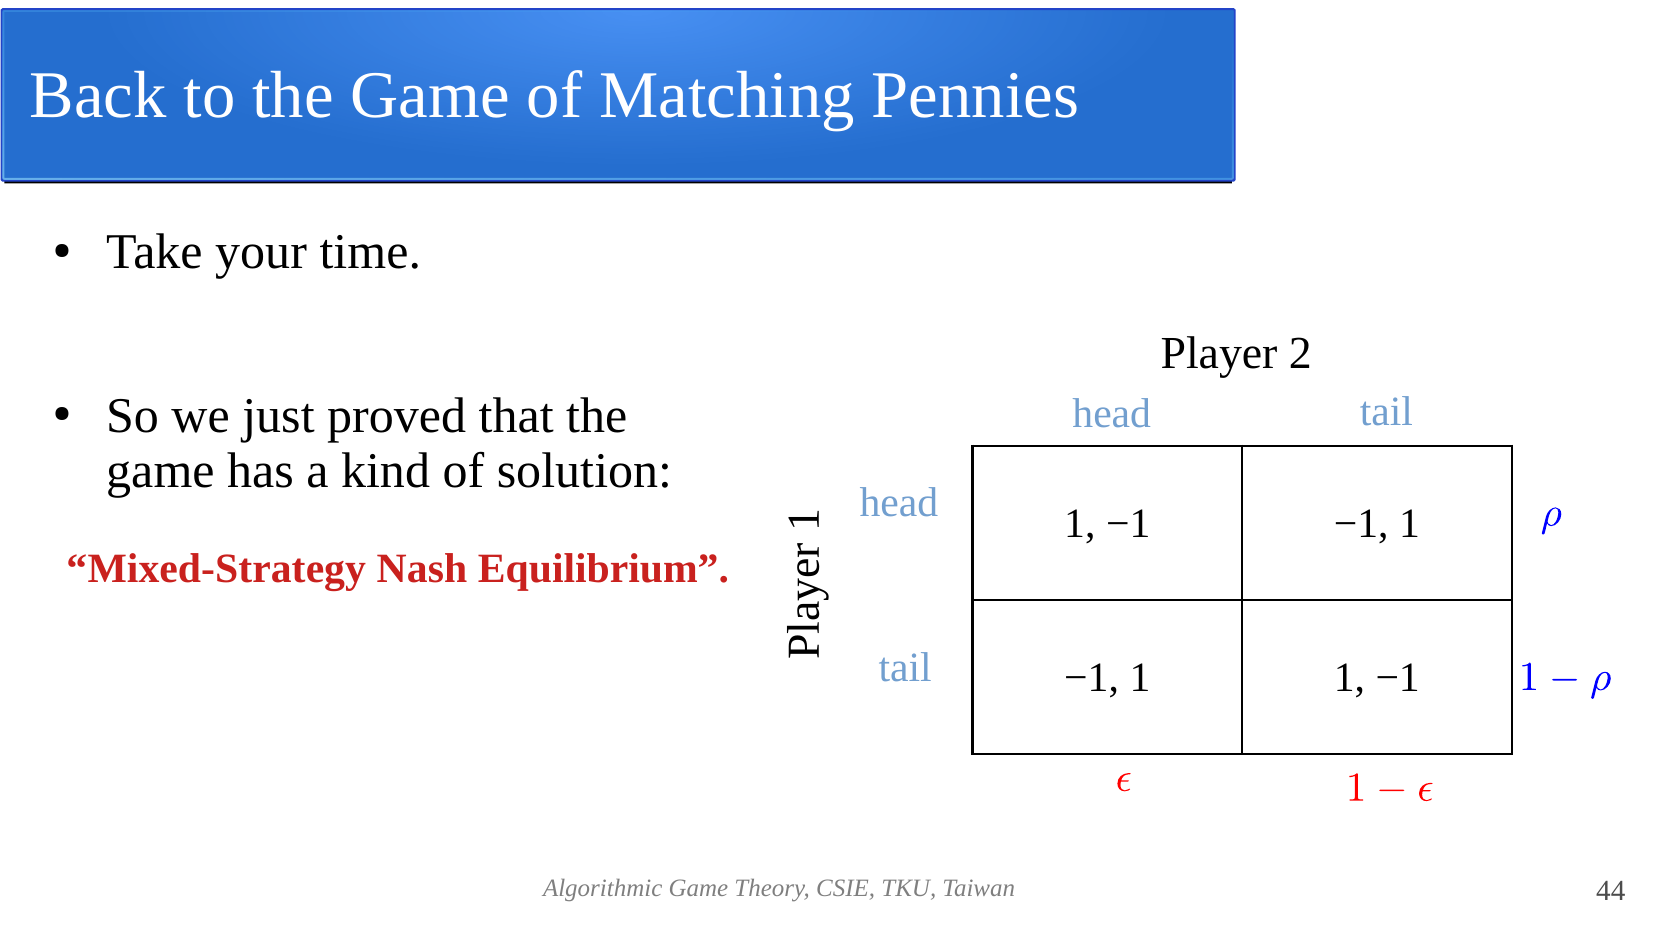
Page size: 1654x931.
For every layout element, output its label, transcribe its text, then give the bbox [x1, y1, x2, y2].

list Take your time. So we just proved that the game has a kind of solution: [35, 224, 745, 827]
text_box head [823, 471, 975, 538]
picture [1517, 660, 1613, 701]
text_box tail [844, 637, 966, 702]
text_box tail [1282, 380, 1491, 446]
picture [1345, 773, 1433, 802]
text_box Player 1 [770, 480, 857, 688]
table_header 1, −1 [974, 447, 1241, 599]
table_header −1, 1 [1243, 447, 1511, 599]
table_cell −1, 1 [974, 601, 1241, 753]
picture [1115, 773, 1131, 792]
text_box Player 2 [1123, 320, 1350, 387]
title Back to the Game of Matching Pennies [29, 17, 1138, 172]
table_cell 1, −1 [1243, 601, 1511, 753]
text_box head [1023, 382, 1201, 449]
text_box “Mixed-Strategy Nash Equilibrium”. [51, 537, 762, 645]
picture [1540, 507, 1562, 535]
